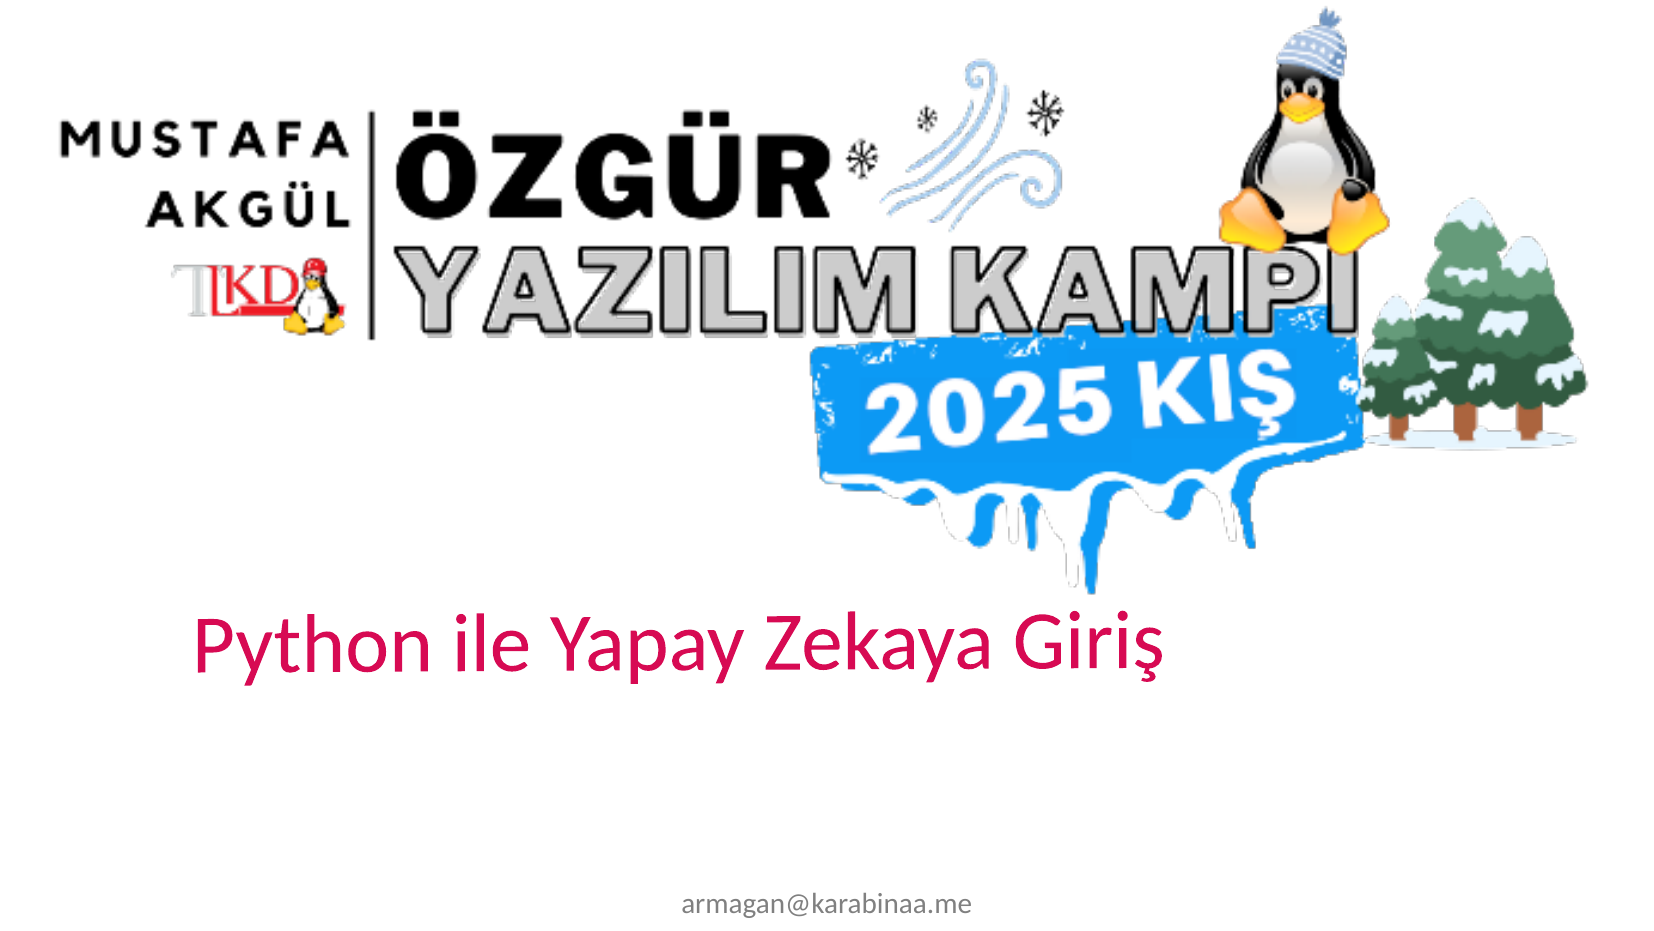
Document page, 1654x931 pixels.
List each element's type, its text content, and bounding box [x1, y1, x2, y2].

picture [0, 0, 1622, 621]
text_box Python ile Yapay Zekaya Giriş [177, 576, 1359, 697]
text_box armagan@karabinaa.me [0, 877, 1654, 928]
